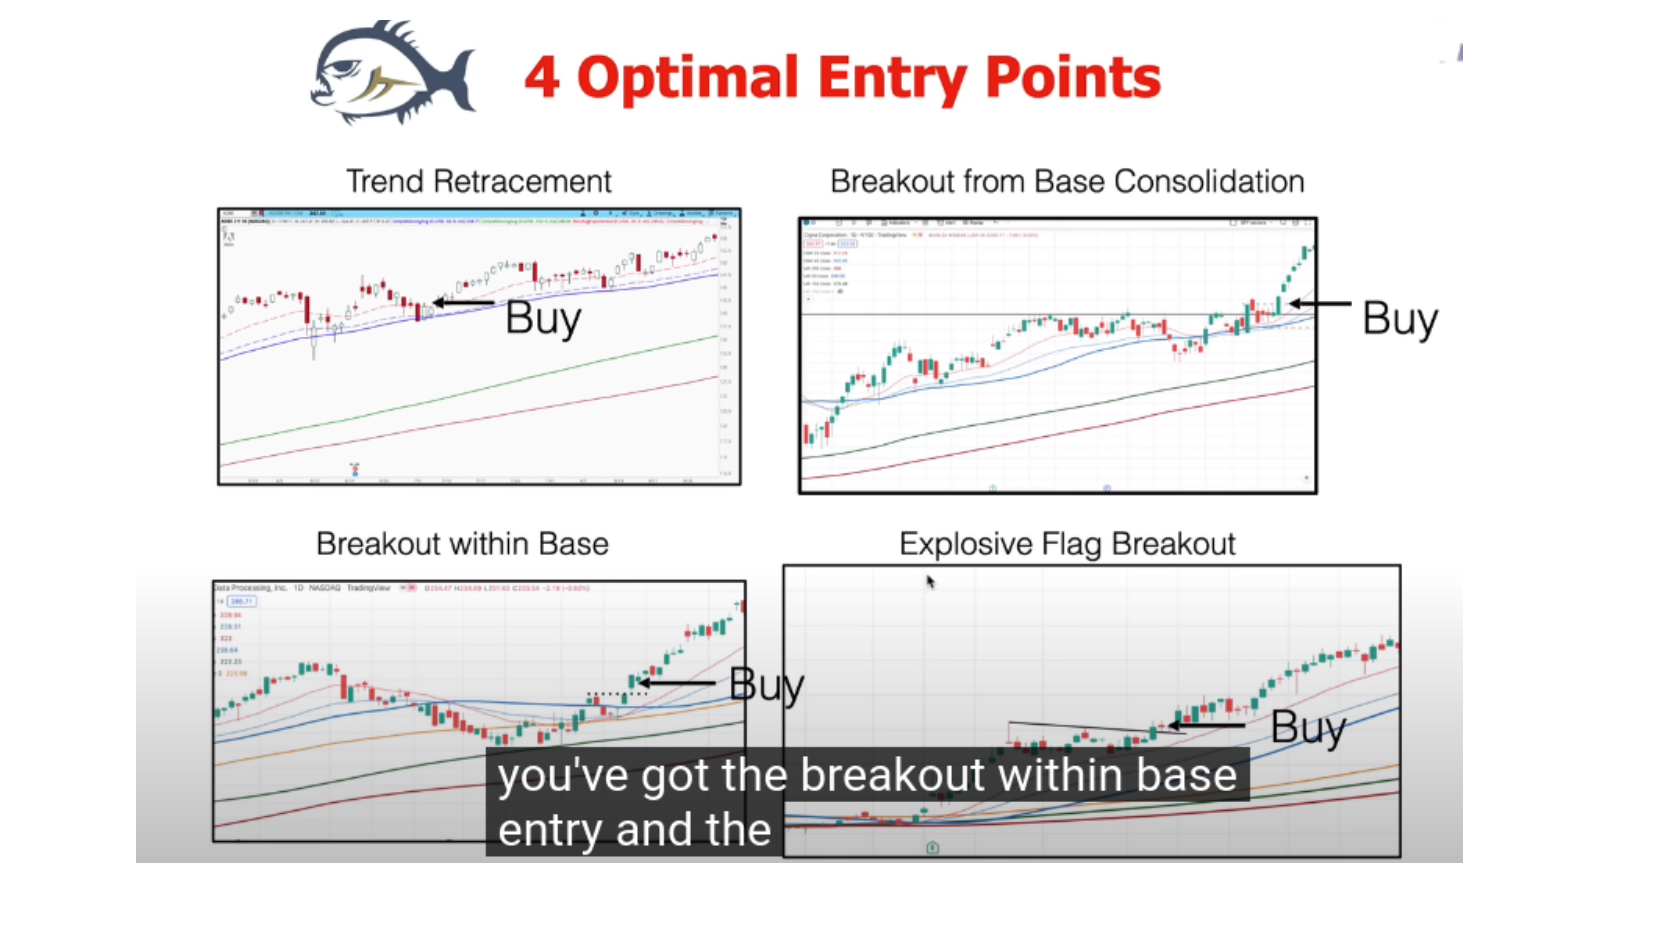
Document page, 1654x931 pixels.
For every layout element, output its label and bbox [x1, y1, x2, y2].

picture [136, 20, 1463, 863]
